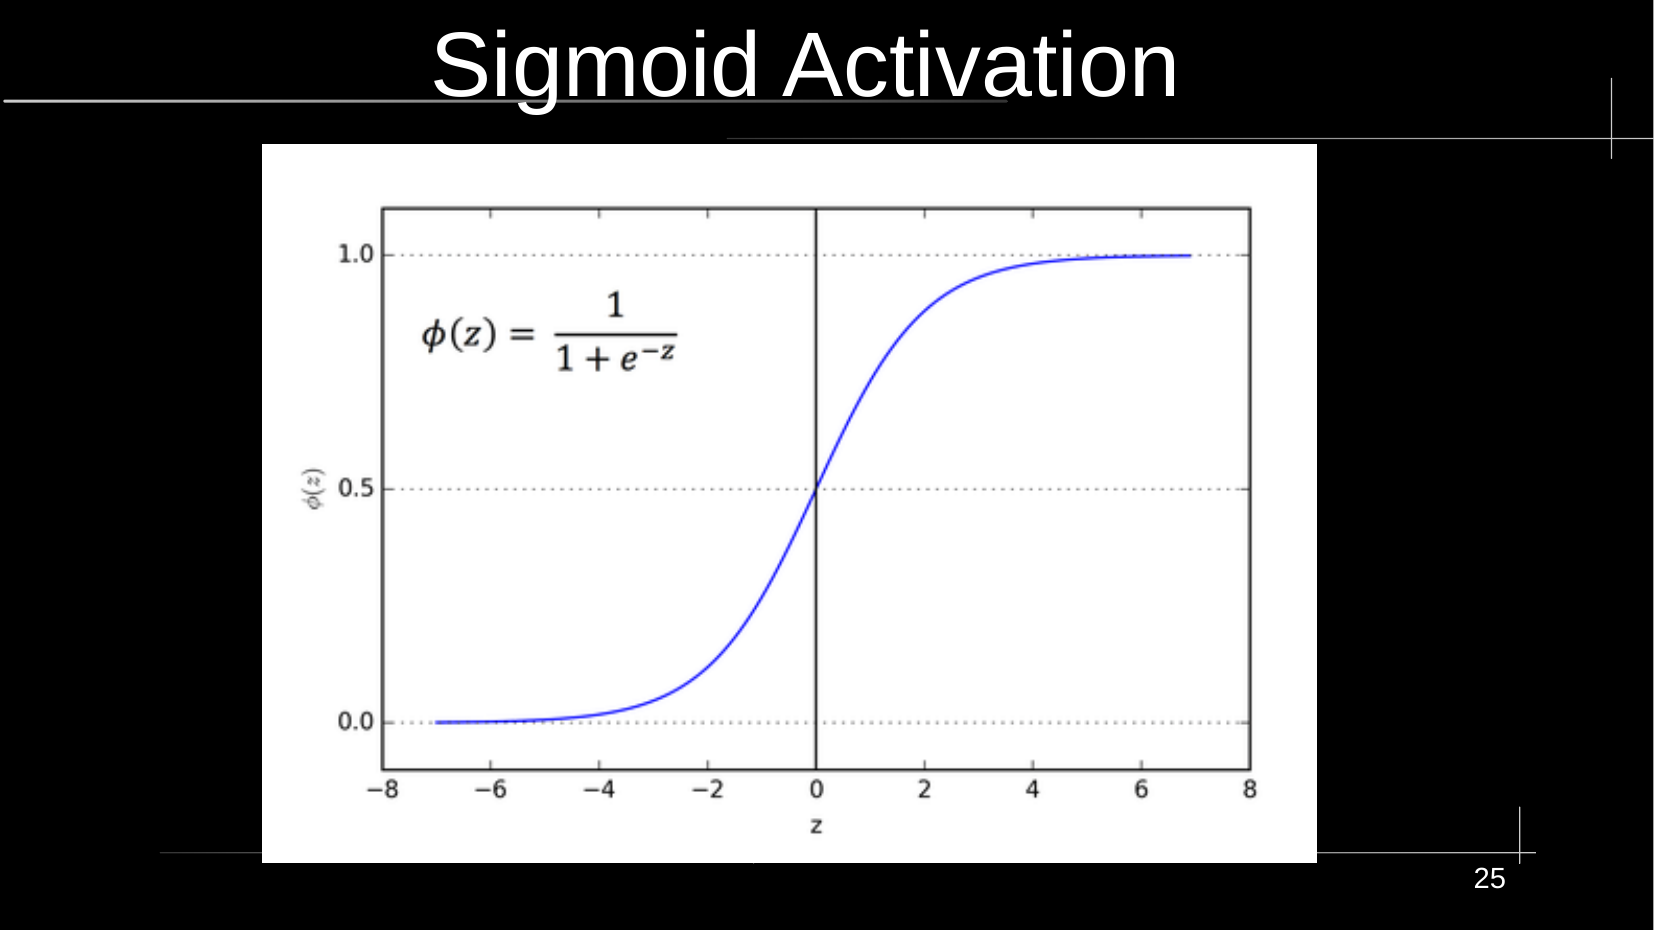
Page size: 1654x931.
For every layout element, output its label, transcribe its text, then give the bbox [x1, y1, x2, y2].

picture [262, 144, 1317, 863]
title Sigmoid Activation [23, 11, 1589, 119]
